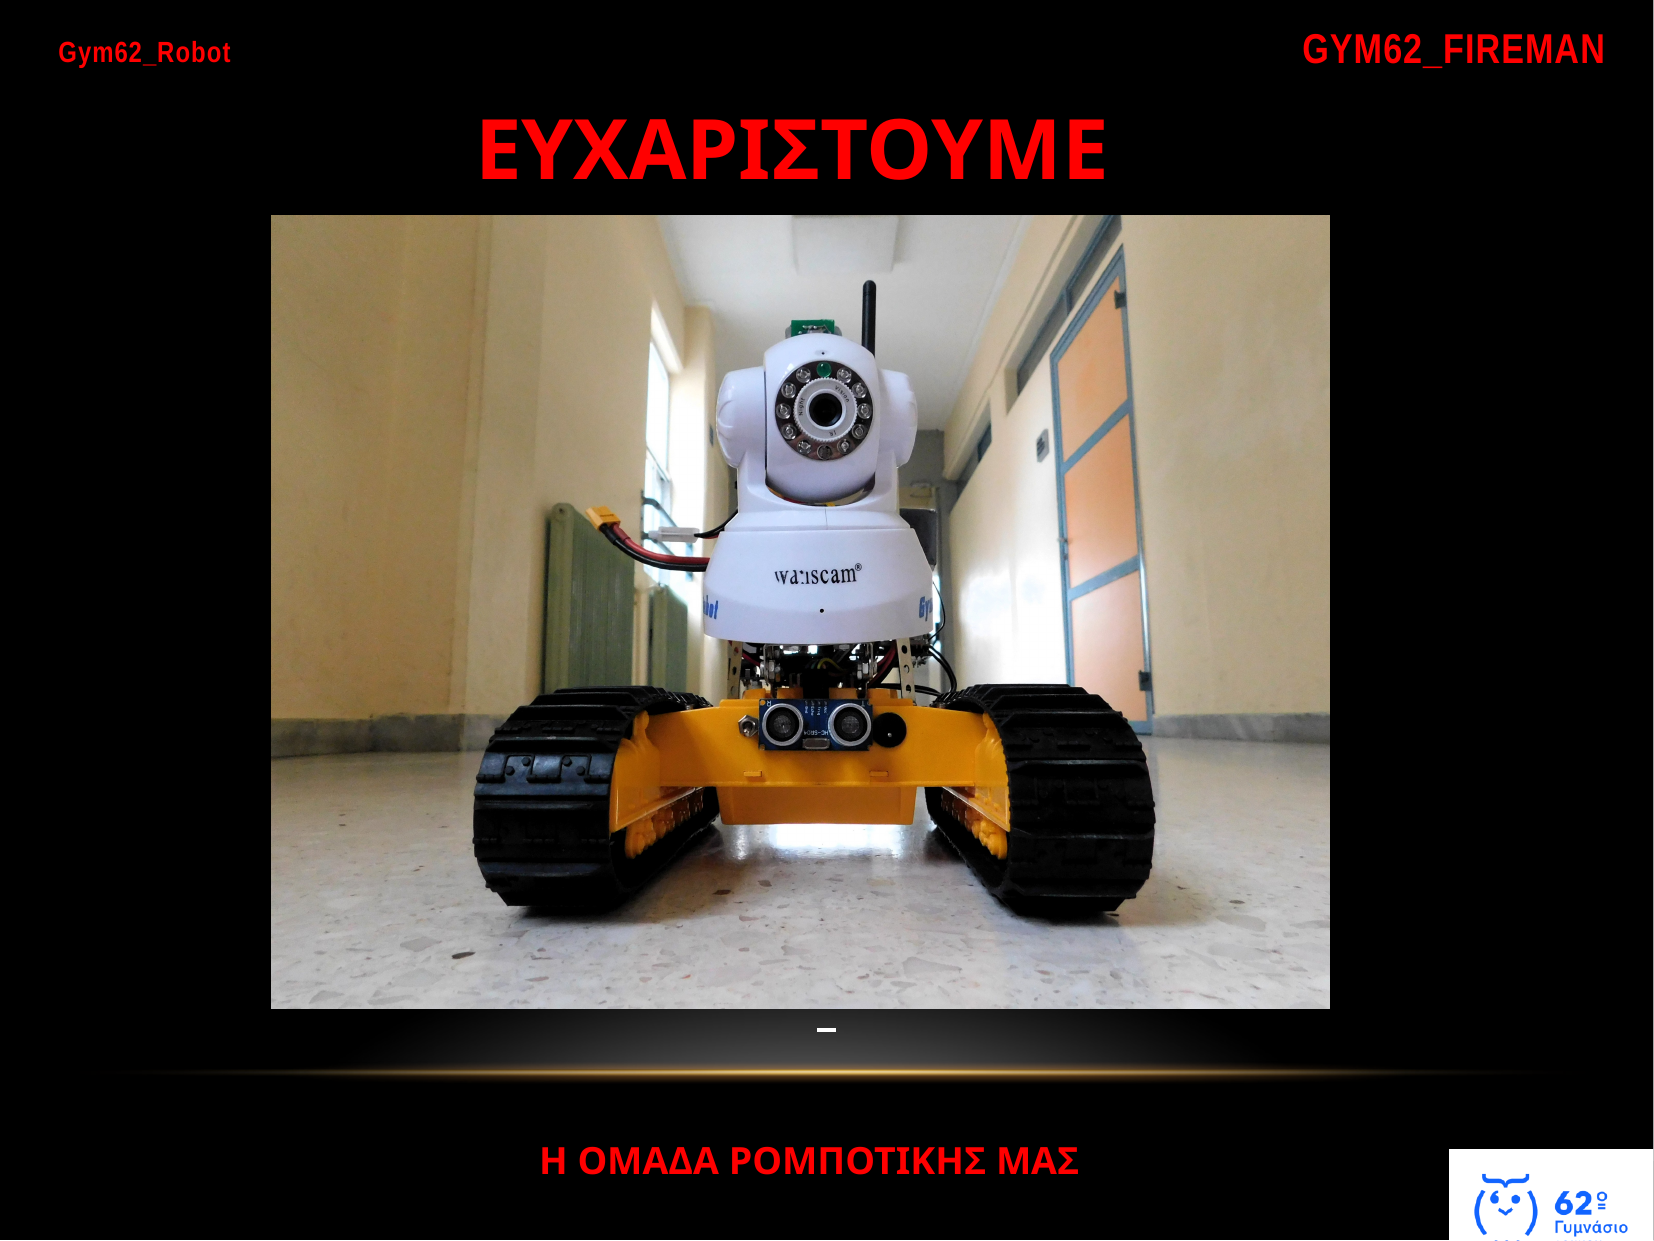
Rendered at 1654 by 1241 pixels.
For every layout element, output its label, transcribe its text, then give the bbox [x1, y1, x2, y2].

text_box Gym62_Robot [27, 6, 262, 76]
text_box ΕΥΧΑΡΙΣΤΟΥΜΕ [261, 88, 1323, 216]
text_box Η ΟΜΑΔΑ ΡΟΜΠΟΤΙΚΗΣ ΜΑΣ [358, 1129, 1261, 1196]
text_box Gym62_FireMan [1260, 10, 1647, 80]
picture [0, 0, 1654, 1241]
